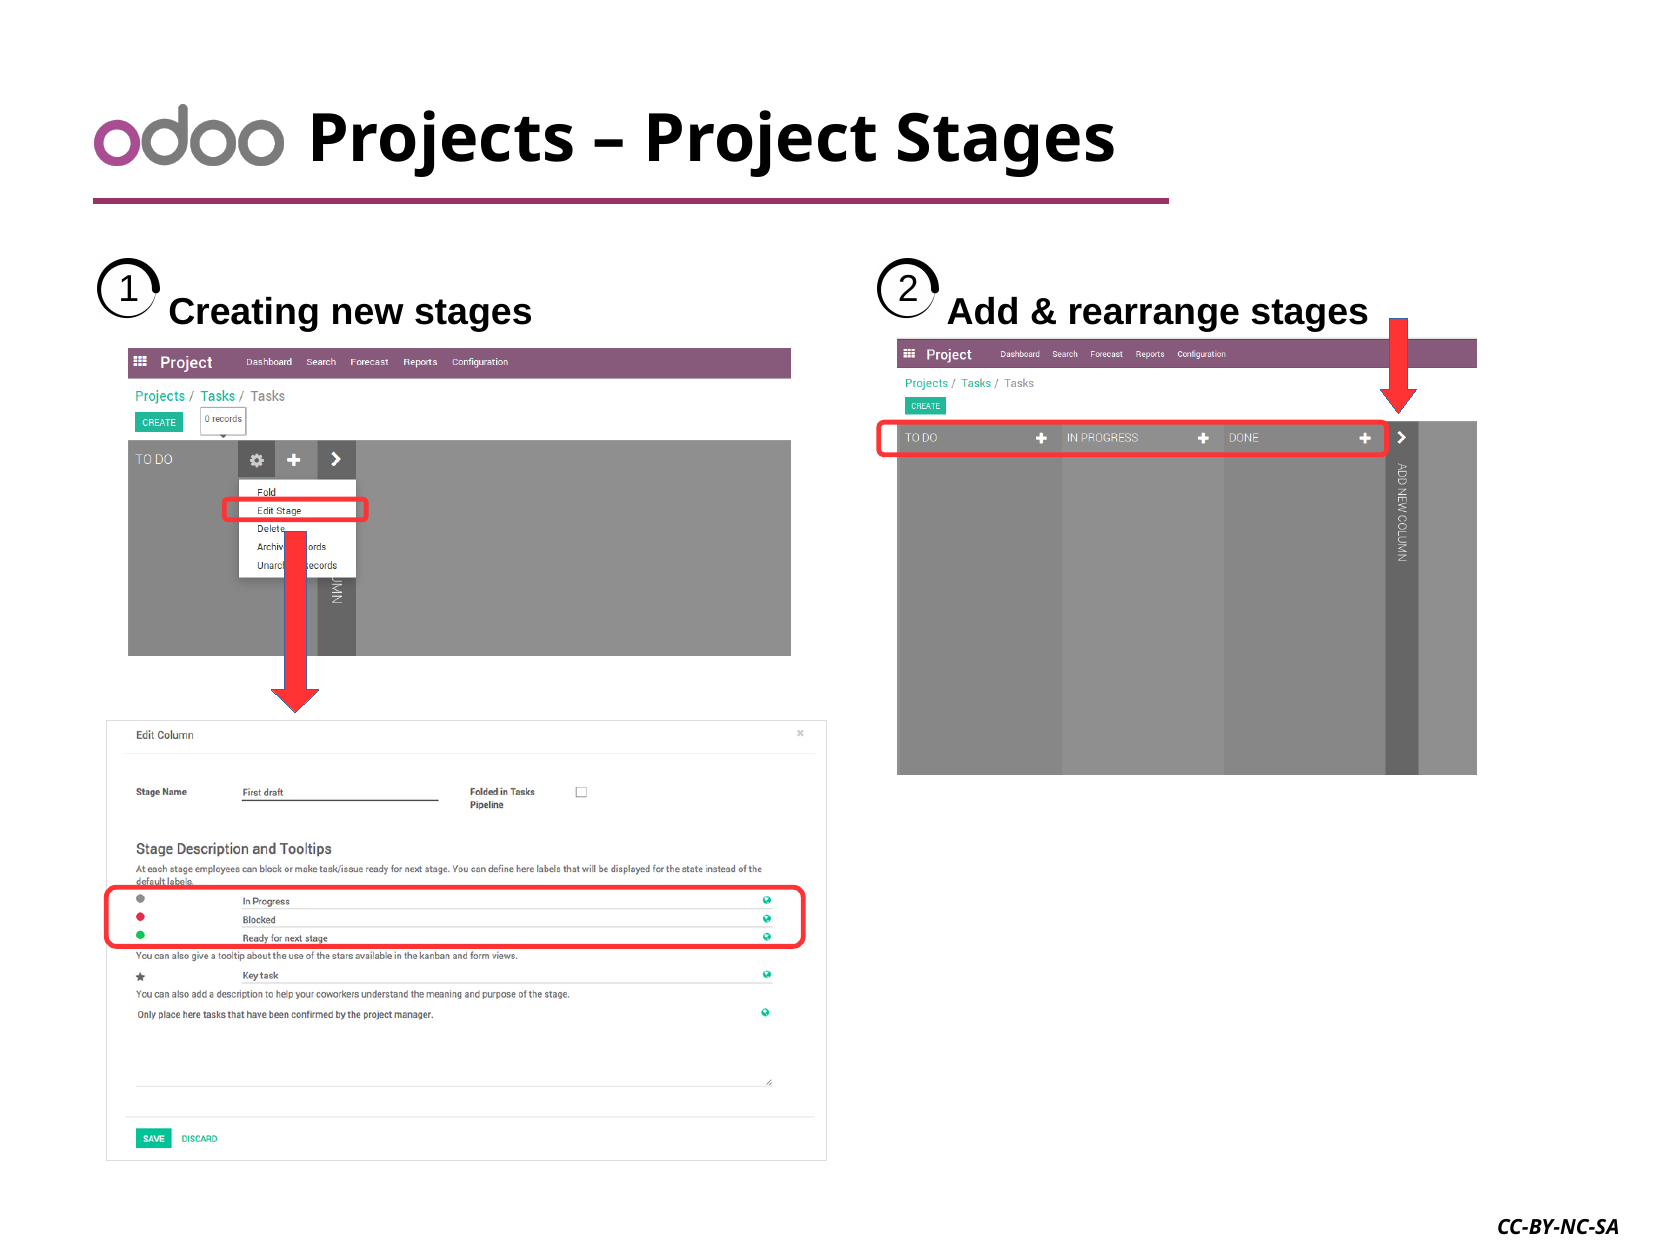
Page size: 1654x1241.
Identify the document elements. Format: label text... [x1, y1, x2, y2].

text_box [106, 887, 804, 947]
text_box CC-BY-NC-SA [1482, 1204, 1654, 1241]
text_box Creating new stages [160, 262, 877, 319]
text_box [878, 422, 1387, 455]
picture [877, 257, 939, 319]
picture [897, 337, 1477, 775]
text_box [271, 531, 319, 713]
picture [128, 348, 791, 656]
text_box [1380, 318, 1417, 414]
text_box [224, 499, 367, 520]
text_box Add & rearrange stages [896, 262, 1554, 320]
picture [97, 257, 160, 319]
picture [106, 720, 827, 1161]
title Projects – Project Stages [307, 31, 1570, 239]
picture [94, 104, 284, 166]
